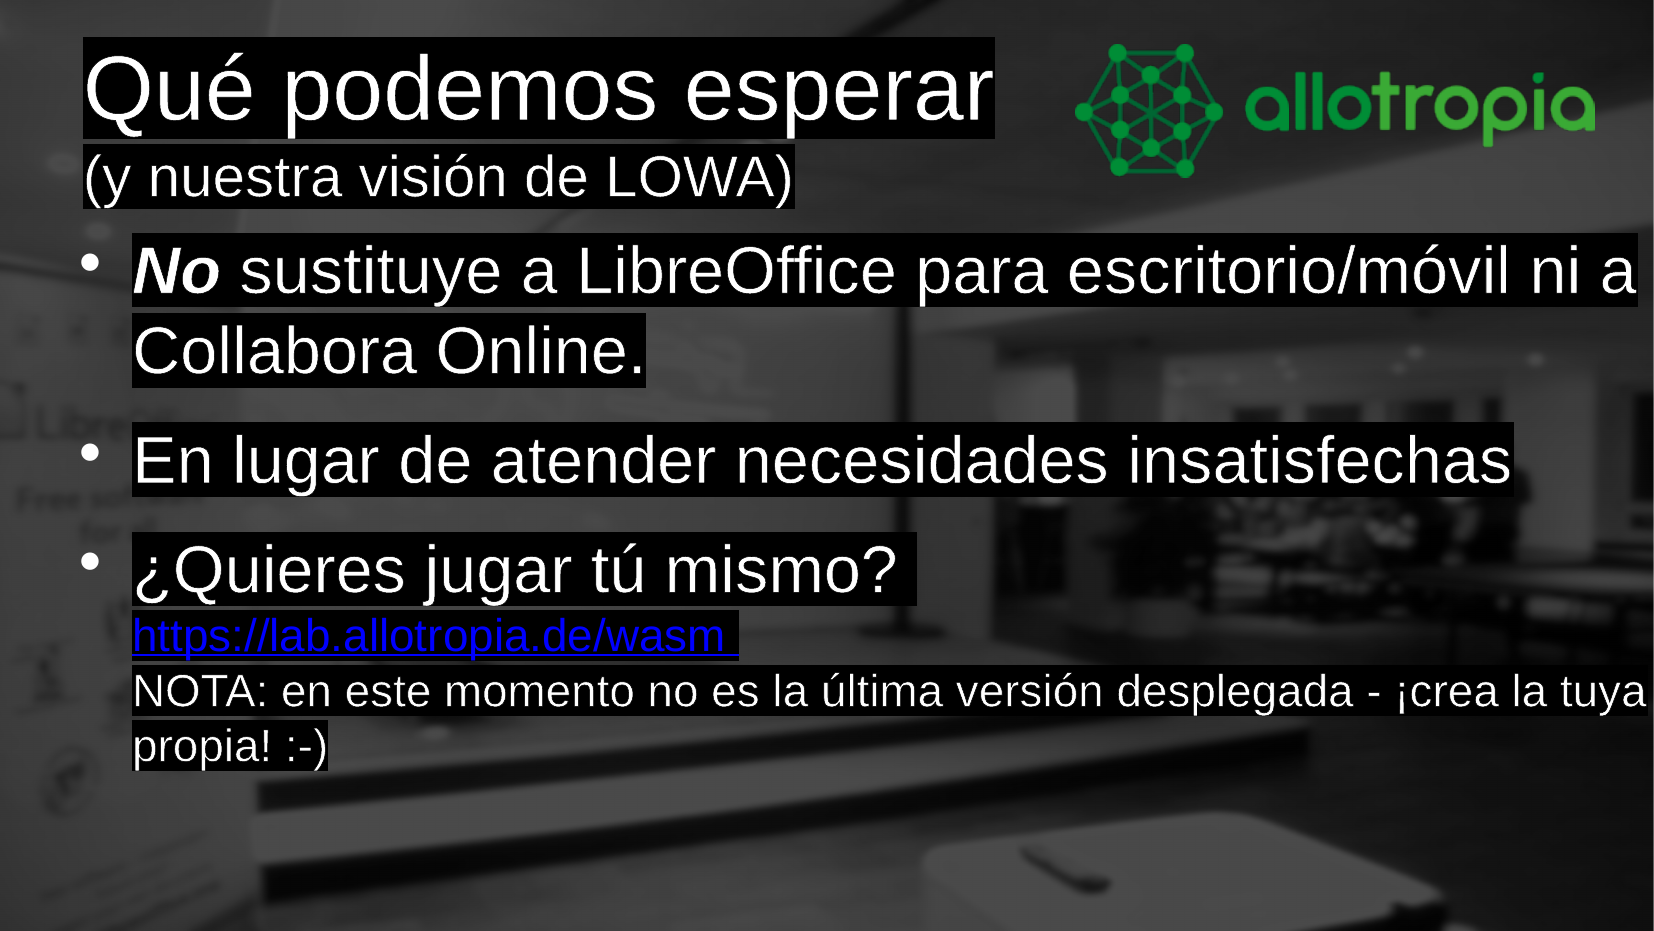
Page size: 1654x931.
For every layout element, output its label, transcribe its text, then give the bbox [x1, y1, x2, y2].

picture [0, 0, 1654, 931]
list No sustituye a LibreOffice para escritorio/móvil ni a Collabora Online. En lugar de atender necesidades insatisfechas ¿Quieres jugar tú mismo? https://lab.allotropia.de/wasm NOTA: en este momento no es la última versión desplegada - ¡crea la tuya propia! :-) [61, 226, 1654, 788]
title Qué podemos esperar (y nuestra visión de LOWA) [82, 34, 1235, 202]
